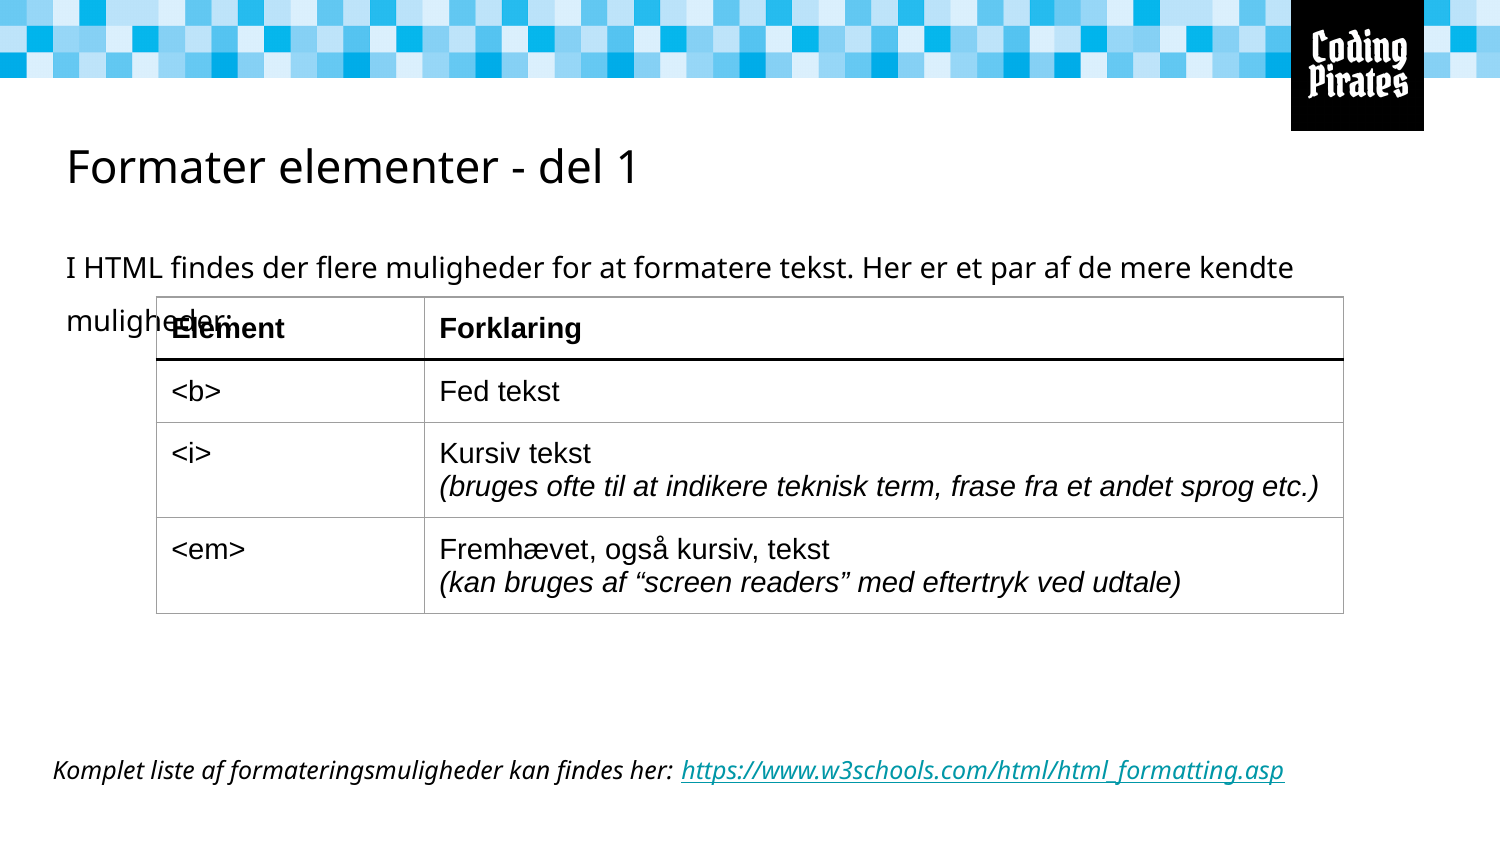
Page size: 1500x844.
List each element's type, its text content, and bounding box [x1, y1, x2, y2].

picture [1291, 0, 1424, 123]
table_cell Kursiv tekst (bruges ofte til at indikere teknisk term, frase fra et andet sprog etc.) [425, 423, 1343, 517]
list I HTML findes der flere muligheder for at formatere tekst. Her er et par af de mere kendte muligheder: [51, 216, 1444, 328]
table_cell Fed tekst [425, 361, 1343, 422]
text_box Komplet liste af formateringsmuligheder kan findes her: https://www.w3schools.com/html/html_formatting.asp [37, 739, 1463, 820]
picture [0, 0, 1056, 78]
table_cell <em> [157, 518, 424, 613]
table_cell <b> [157, 361, 424, 422]
title Formater elementer - del 1 [51, 123, 1477, 217]
table_header Element [157, 298, 424, 358]
table_cell <i> [157, 423, 424, 517]
table_cell Fremhævet, også kursiv, tekst (kan bruges af “screen readers” med eftertryk ved udtale) [425, 518, 1343, 613]
table_header Forklaring [425, 298, 1343, 358]
